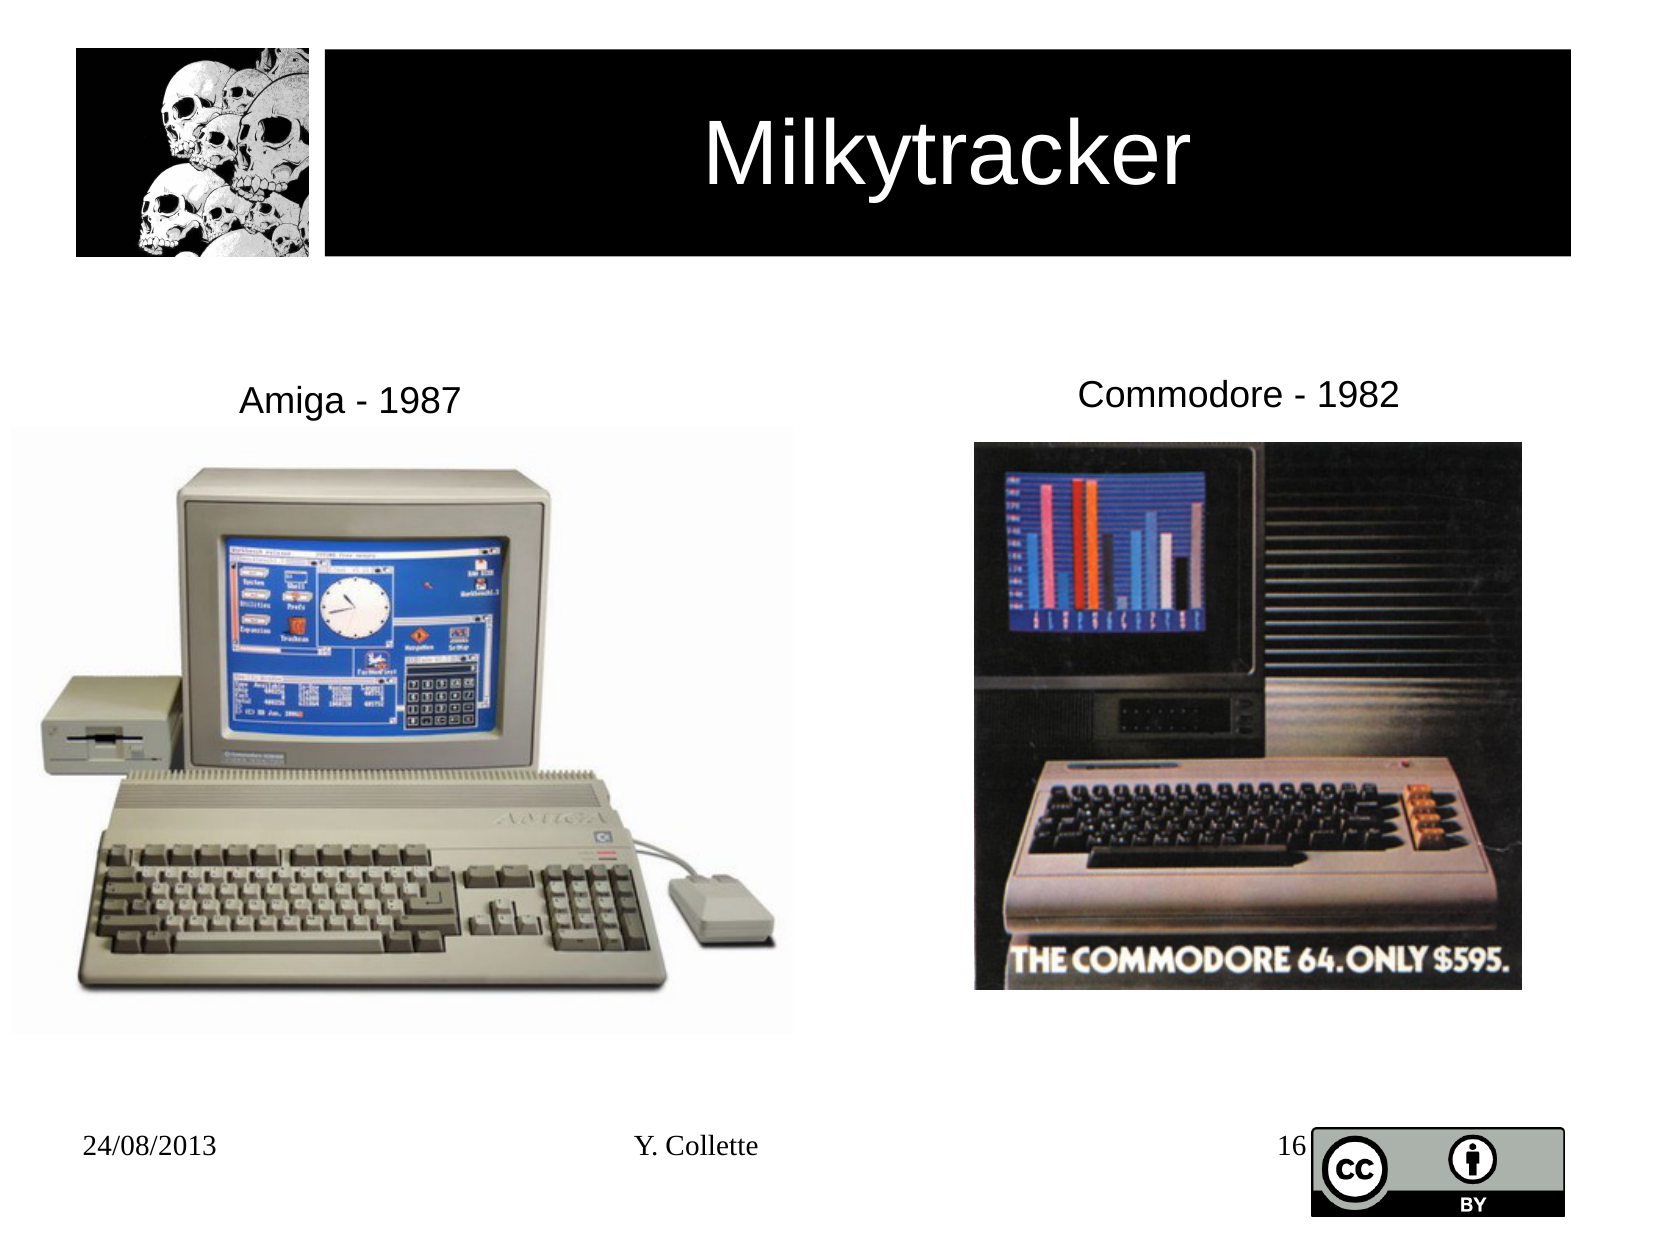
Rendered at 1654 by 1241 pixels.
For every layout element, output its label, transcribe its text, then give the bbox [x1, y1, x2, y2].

text_box Amiga - 1987 [224, 372, 491, 429]
picture [974, 442, 1522, 990]
picture [1311, 1127, 1565, 1217]
picture [76, 48, 309, 257]
title Milkytracker [324, 49, 1571, 257]
text_box Commodore - 1982 [1062, 366, 1418, 423]
picture [11, 427, 793, 1034]
